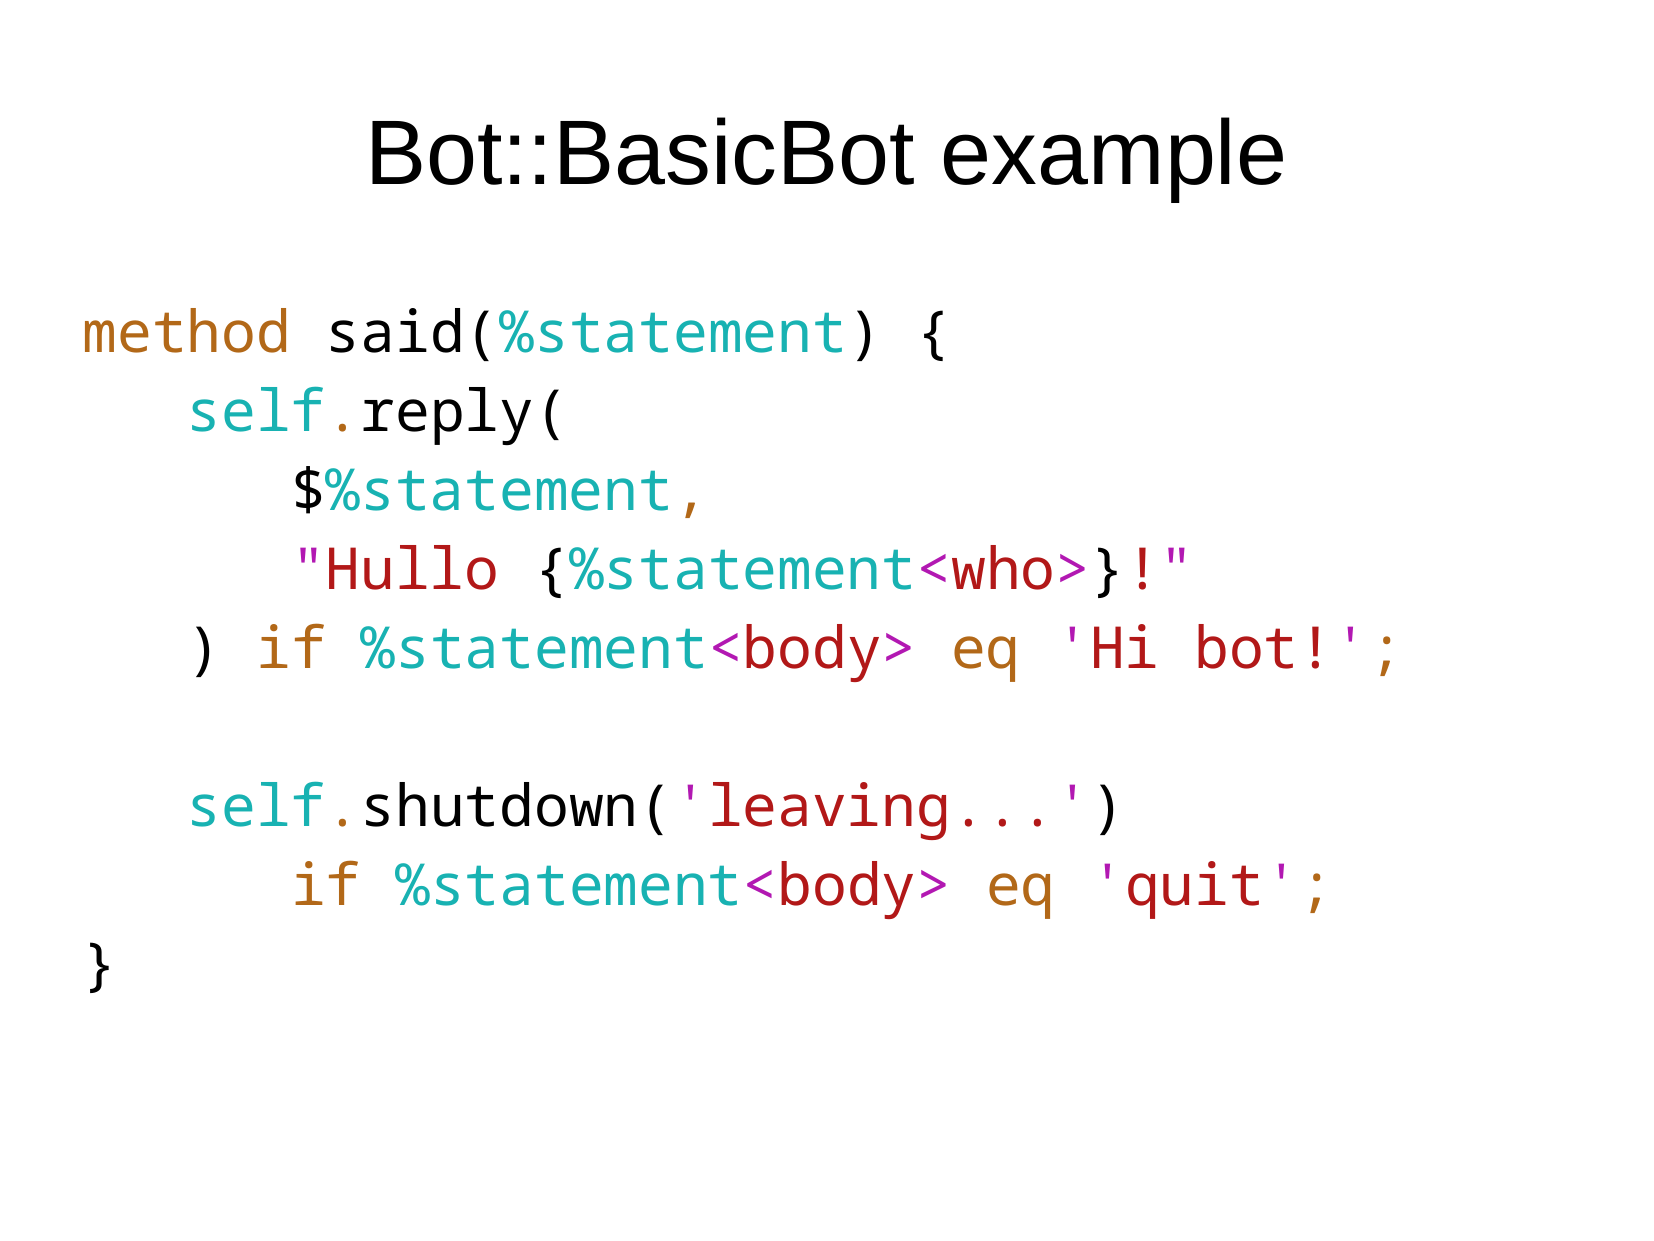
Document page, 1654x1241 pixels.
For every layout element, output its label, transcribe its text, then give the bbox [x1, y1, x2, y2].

list method said(%statement) { self.reply( $%statement, "Hullo {%statement<who>}!" ) if %statement<body> eq 'Hi bot!'; self.shutdown('leaving...') if %statement<body> eq 'quit'; } [82, 290, 1571, 1010]
title Bot::BasicBot example [82, 49, 1571, 257]
